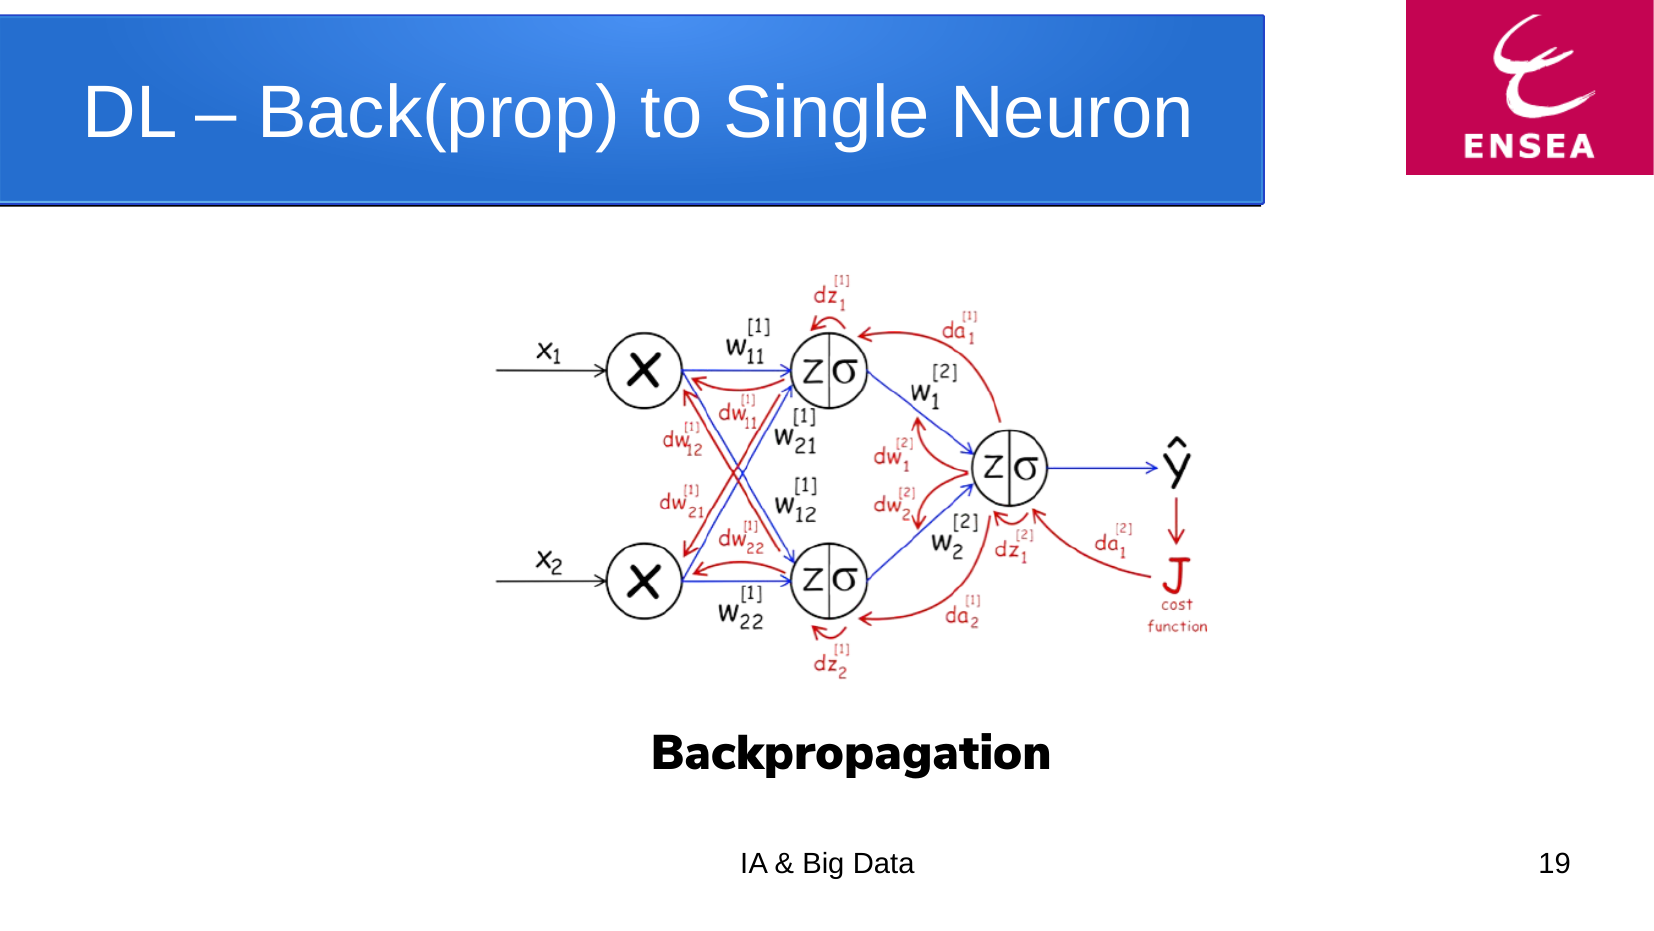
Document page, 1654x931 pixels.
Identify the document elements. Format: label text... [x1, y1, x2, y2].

title DL – Back(prop) to Single Neuron [82, 35, 1235, 189]
picture [1406, 0, 1654, 175]
picture [460, 236, 1241, 821]
